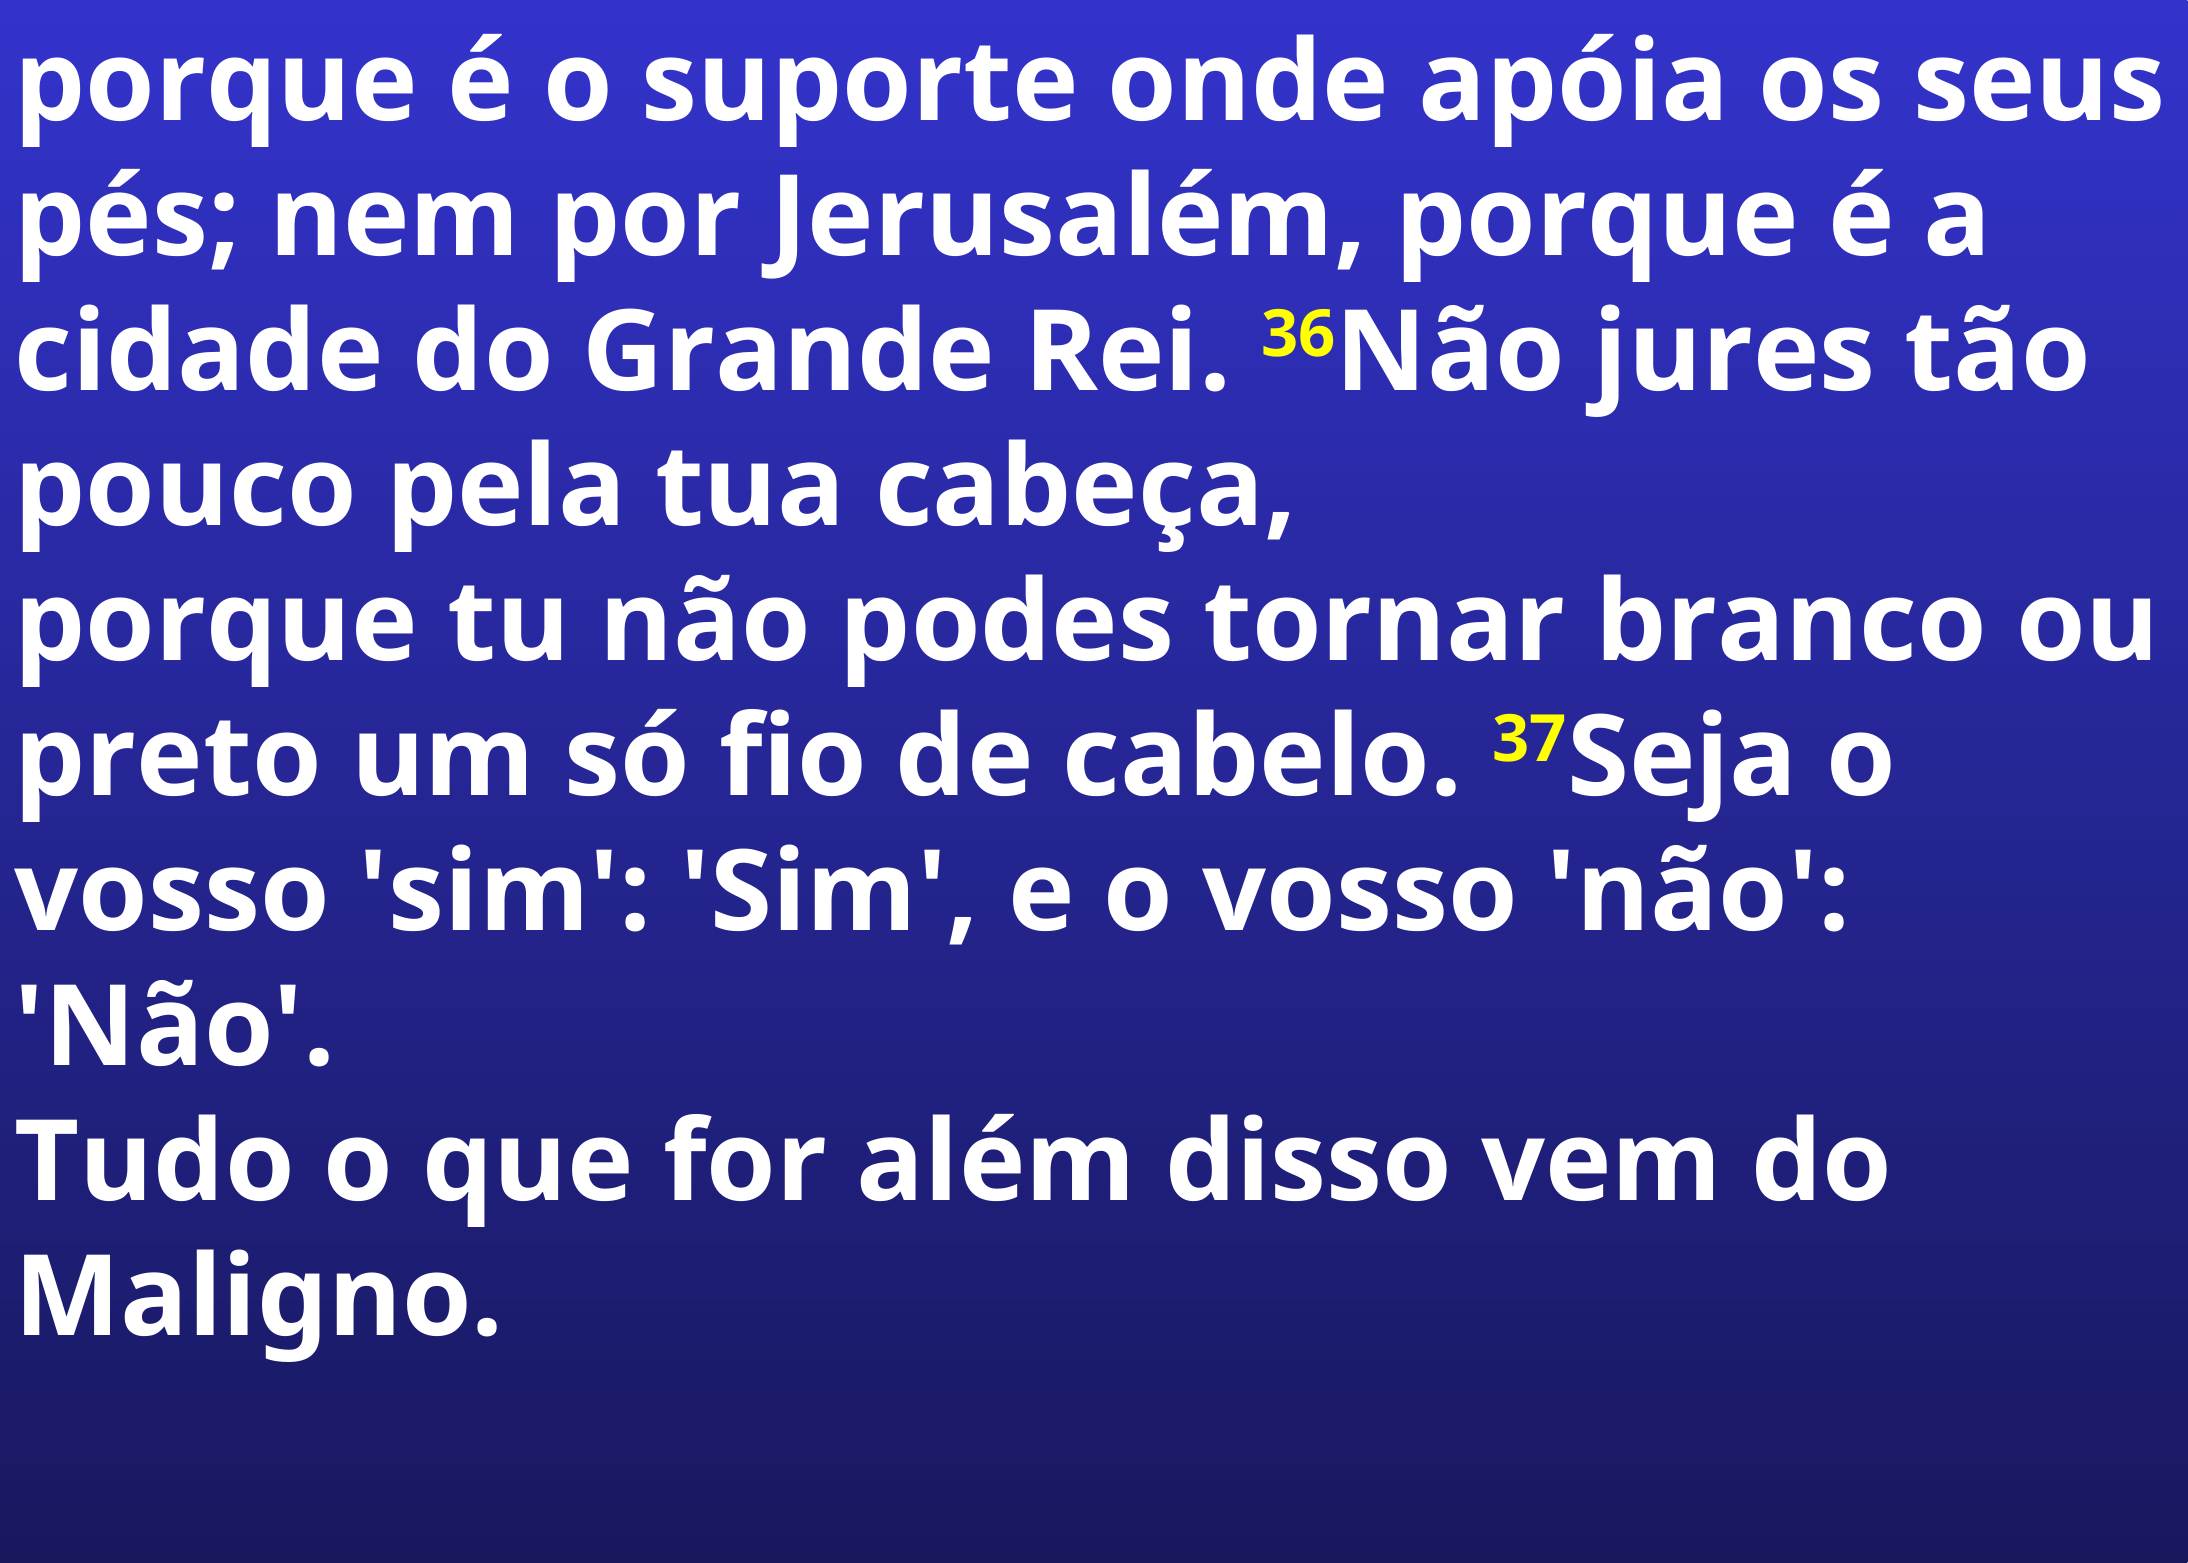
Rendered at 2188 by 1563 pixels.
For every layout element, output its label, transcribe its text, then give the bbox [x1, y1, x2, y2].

text_box porque é o suporte onde apóia os seus pés; nem por Jerusalém, porque é a cidade do Grande Rei. 36Não jures tão pouco pela tua cabeça, porque tu não podes tornar branco ou preto um só fio de cabelo. 37Seja o vosso 'sim': 'Sim', e o vosso 'não': 'Não'. Tudo o que for além disso vem do Maligno. [0, 0, 2188, 1501]
